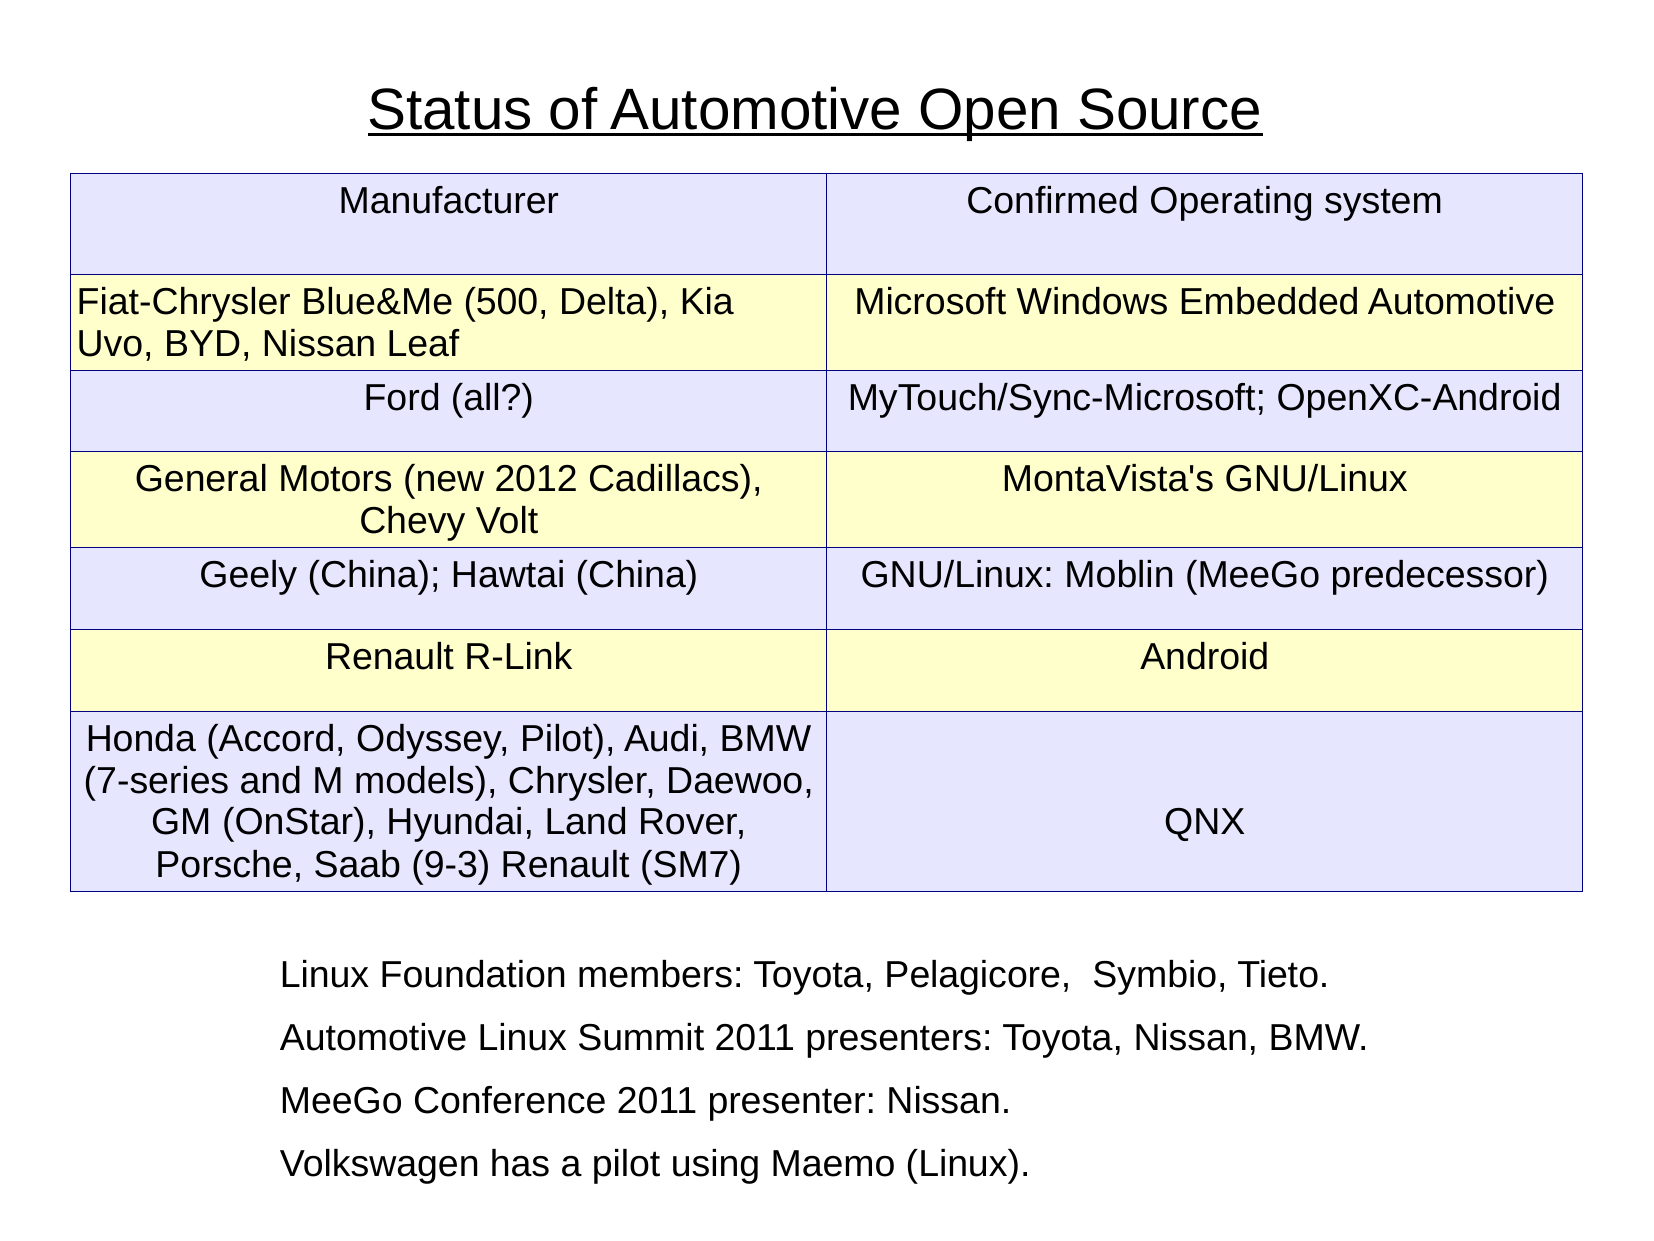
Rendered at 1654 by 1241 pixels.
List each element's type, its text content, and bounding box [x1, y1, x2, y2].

table_cell Microsoft Windows Embedded Automotive [827, 275, 1582, 370]
table_cell Android [827, 630, 1582, 711]
table_cell Fiat-Chrysler Blue&Me (500, Delta), Kia Uvo, BYD, Nissan Leaf [71, 275, 826, 370]
text_box Linux Foundation members: Toyota, Pelagicore, Symbio, Tieto. Automotive Linux Summit 2011 presenters: Toyota, Nissan, BMW. MeeGo Conference 2011 presenter: Nissan. Volkswagen has a pilot using Maemo (Linux). [265, 925, 1397, 1171]
table_cell Renault R-Link [71, 630, 826, 711]
table_cell QNX [827, 712, 1582, 891]
table_cell MyTouch/Sync-Microsoft; OpenXC-Android [827, 371, 1582, 451]
table_cell Geely (China); Hawtai (China) [71, 548, 826, 629]
table_cell Ford (all?) [71, 371, 826, 451]
table_cell General Motors (new 2012 Cadillacs), Chevy Volt [71, 452, 826, 547]
table_cell GNU/Linux: Moblin (MeeGo predecessor) [827, 548, 1582, 629]
table_cell Honda (Accord, Odyssey, Pilot), Audi, BMW (7-series and M models), Chrysler, Daewoo, GM (OnStar), Hyundai, Land Rover, Porsche, Saab (9-3) Renault (SM7) [71, 712, 826, 891]
text_box Status of Automotive Open Source [352, 69, 1279, 150]
table_cell MontaVista's GNU/Linux [827, 452, 1582, 547]
table_header Confirmed Operating system [827, 174, 1582, 274]
table_header Manufacturer [71, 174, 826, 274]
